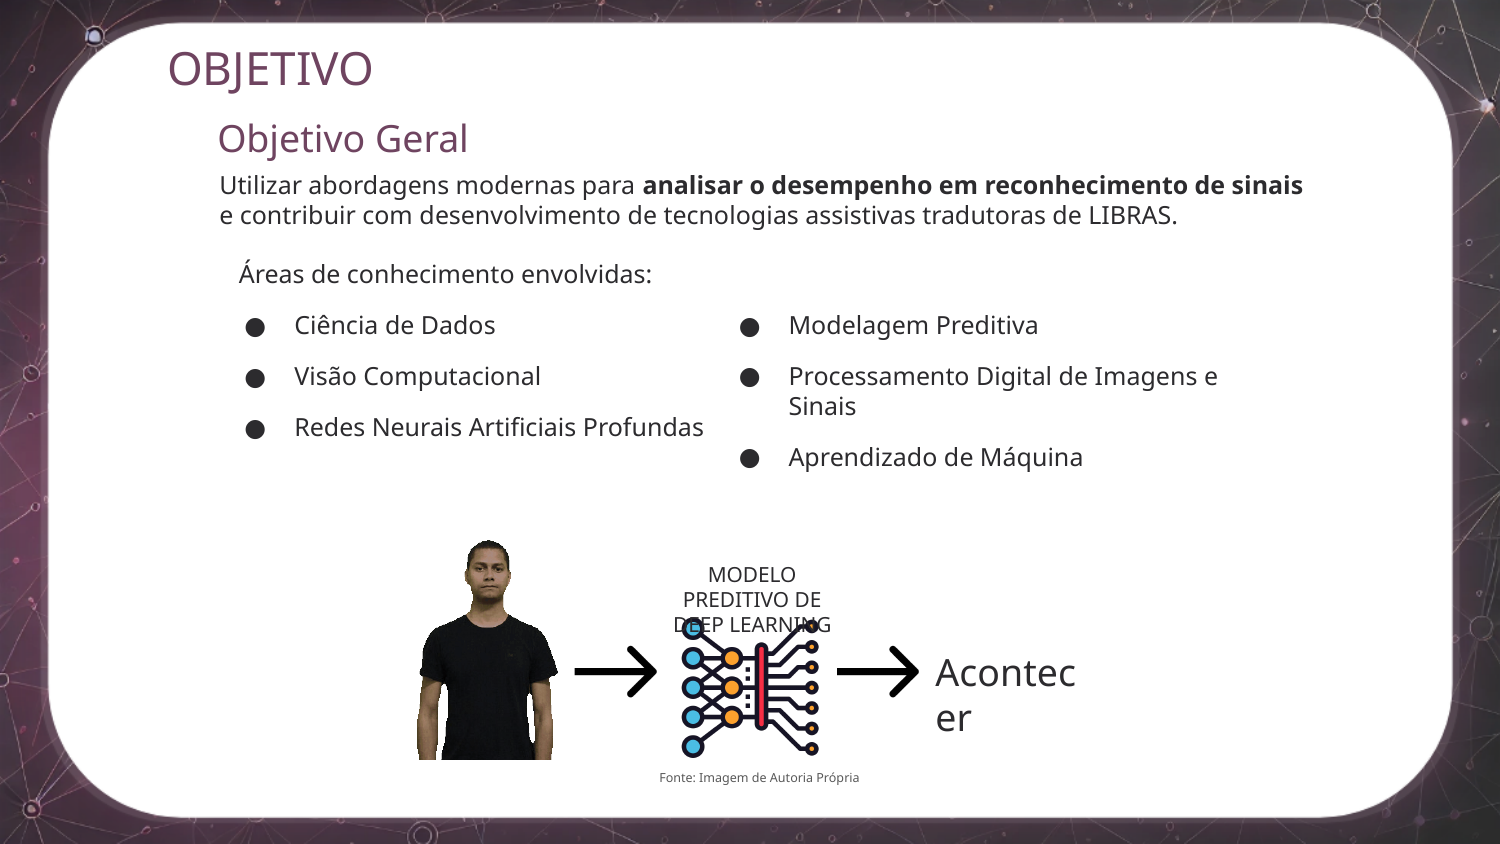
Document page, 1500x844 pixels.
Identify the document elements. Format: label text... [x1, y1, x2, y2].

text_box MODELO PREDITIVO DE DEEP LEARNING [657, 547, 847, 653]
text_box Fonte: Imagem de Autoria Própria [644, 754, 881, 811]
text_box Acontecer [920, 634, 1092, 716]
text_box OBJETIVO [152, 24, 1354, 124]
picture [0, 0, 1500, 844]
text_box Objetivo Geral [202, 99, 1404, 199]
text_box Utilizar abordagens modernas para analisar o desempenho em reconhecimento de sinais e contribuir com desenvolvimento de tecnologias assistivas tradutoras de LIBRAS. Áreas de conhecimento envolvidas: Ciência de Dados Visão Computacional Redes Neurais Artificiais Profundas [204, 154, 1335, 464]
text_box Modelagem Preditiva Processamento Digital de Imagens e Sinais Aprendizado de Máquina [698, 294, 1299, 487]
